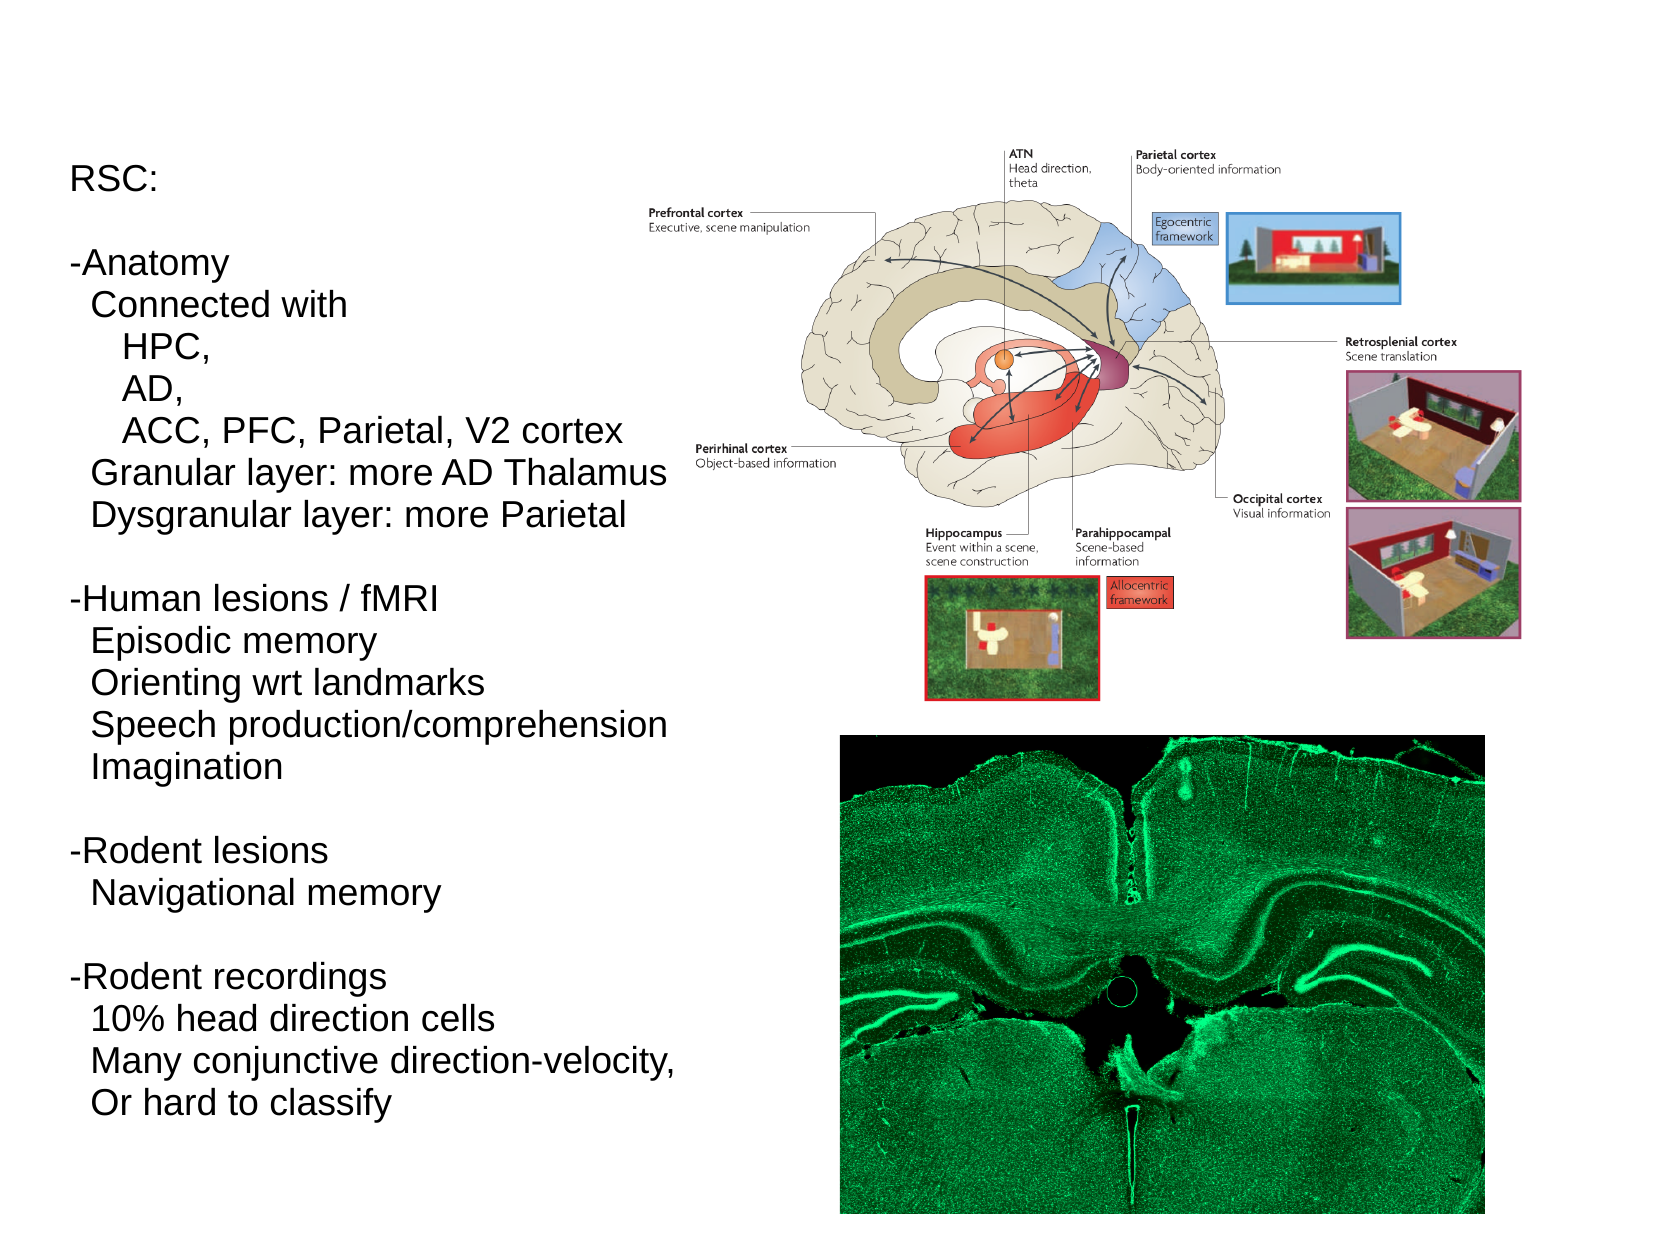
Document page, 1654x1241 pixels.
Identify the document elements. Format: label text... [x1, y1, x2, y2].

picture [839, 735, 1486, 1214]
text_box RSC: -Anatomy Connected with HPC, AD, ACC, PFC, Parietal, V2 cortex Granular layer: more AD Thalamus Dysgranular layer: more Parietal -Human lesions / fMRI Episodic memory Orienting wrt landmarks Speech production/comprehension Imagination -Rodent lesions Navigational memory -Rodent recordings 10% head direction cells Many conjunctive direction-velocity, Or hard to classify [54, 150, 692, 1131]
picture [626, 119, 1531, 706]
